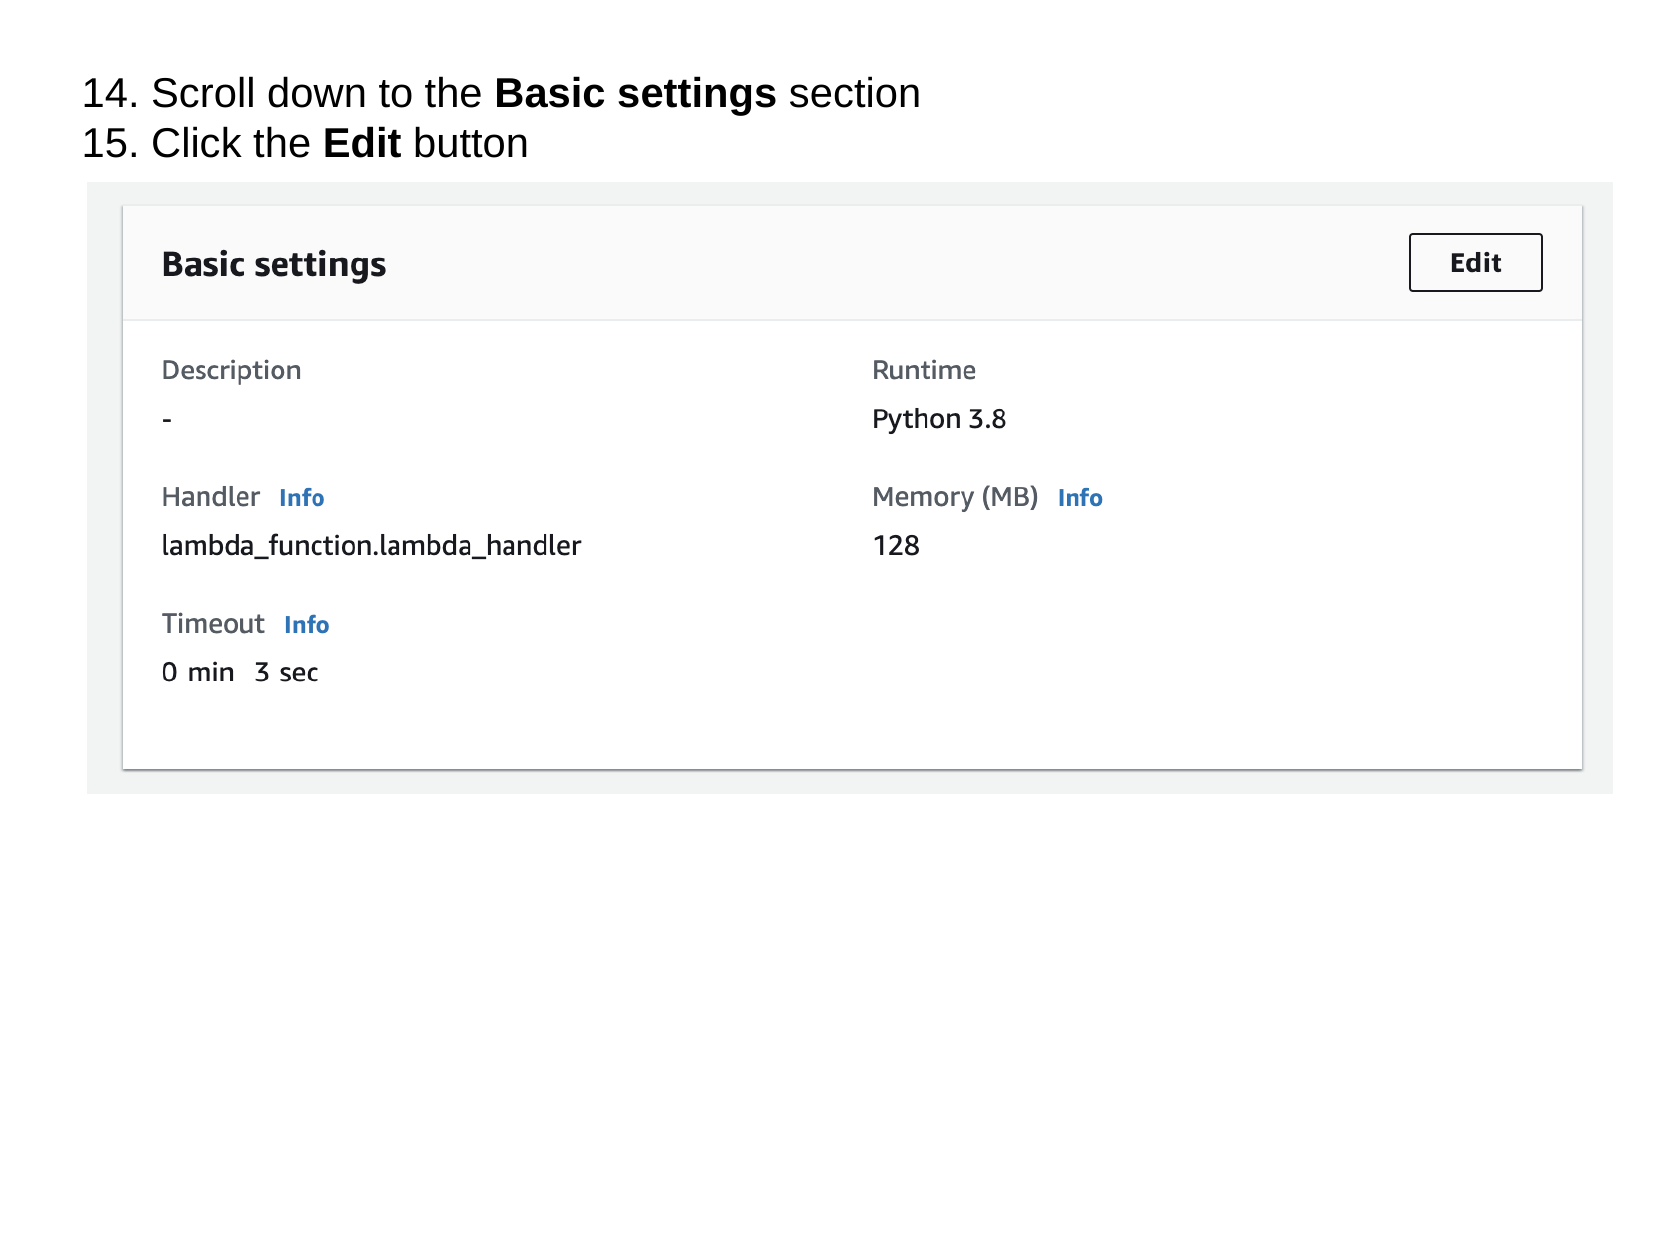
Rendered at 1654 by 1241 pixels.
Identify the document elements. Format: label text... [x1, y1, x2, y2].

picture [87, 182, 1613, 794]
list 14. Scroll down to the Basic settings section 15. Click the Edit button [81, 65, 1619, 183]
